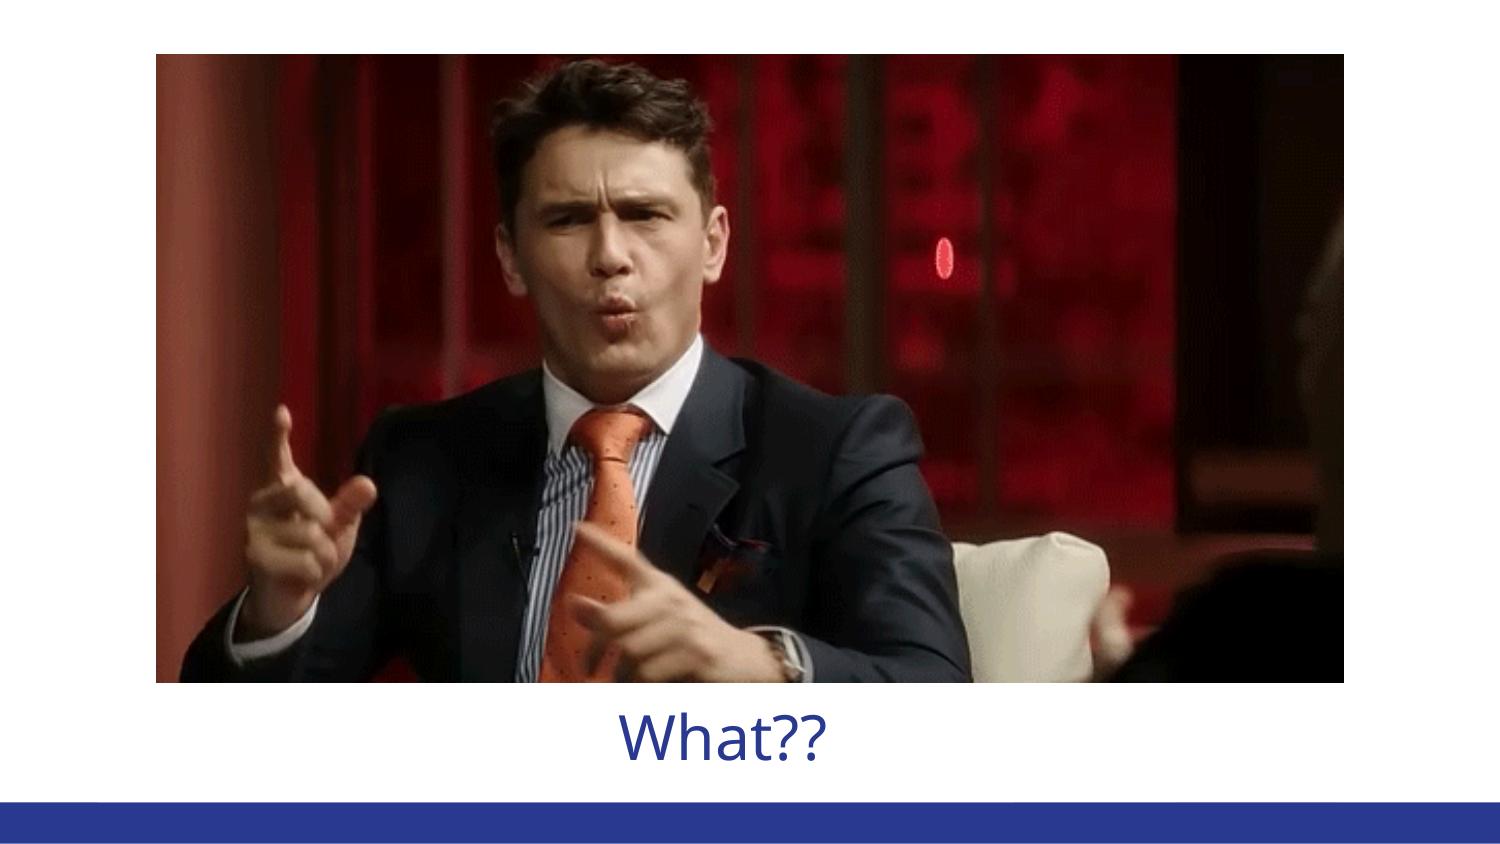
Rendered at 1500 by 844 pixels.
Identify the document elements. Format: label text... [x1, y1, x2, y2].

title What?? [603, 683, 897, 783]
picture [156, 54, 1344, 683]
text_box [97, 638, 1500, 803]
